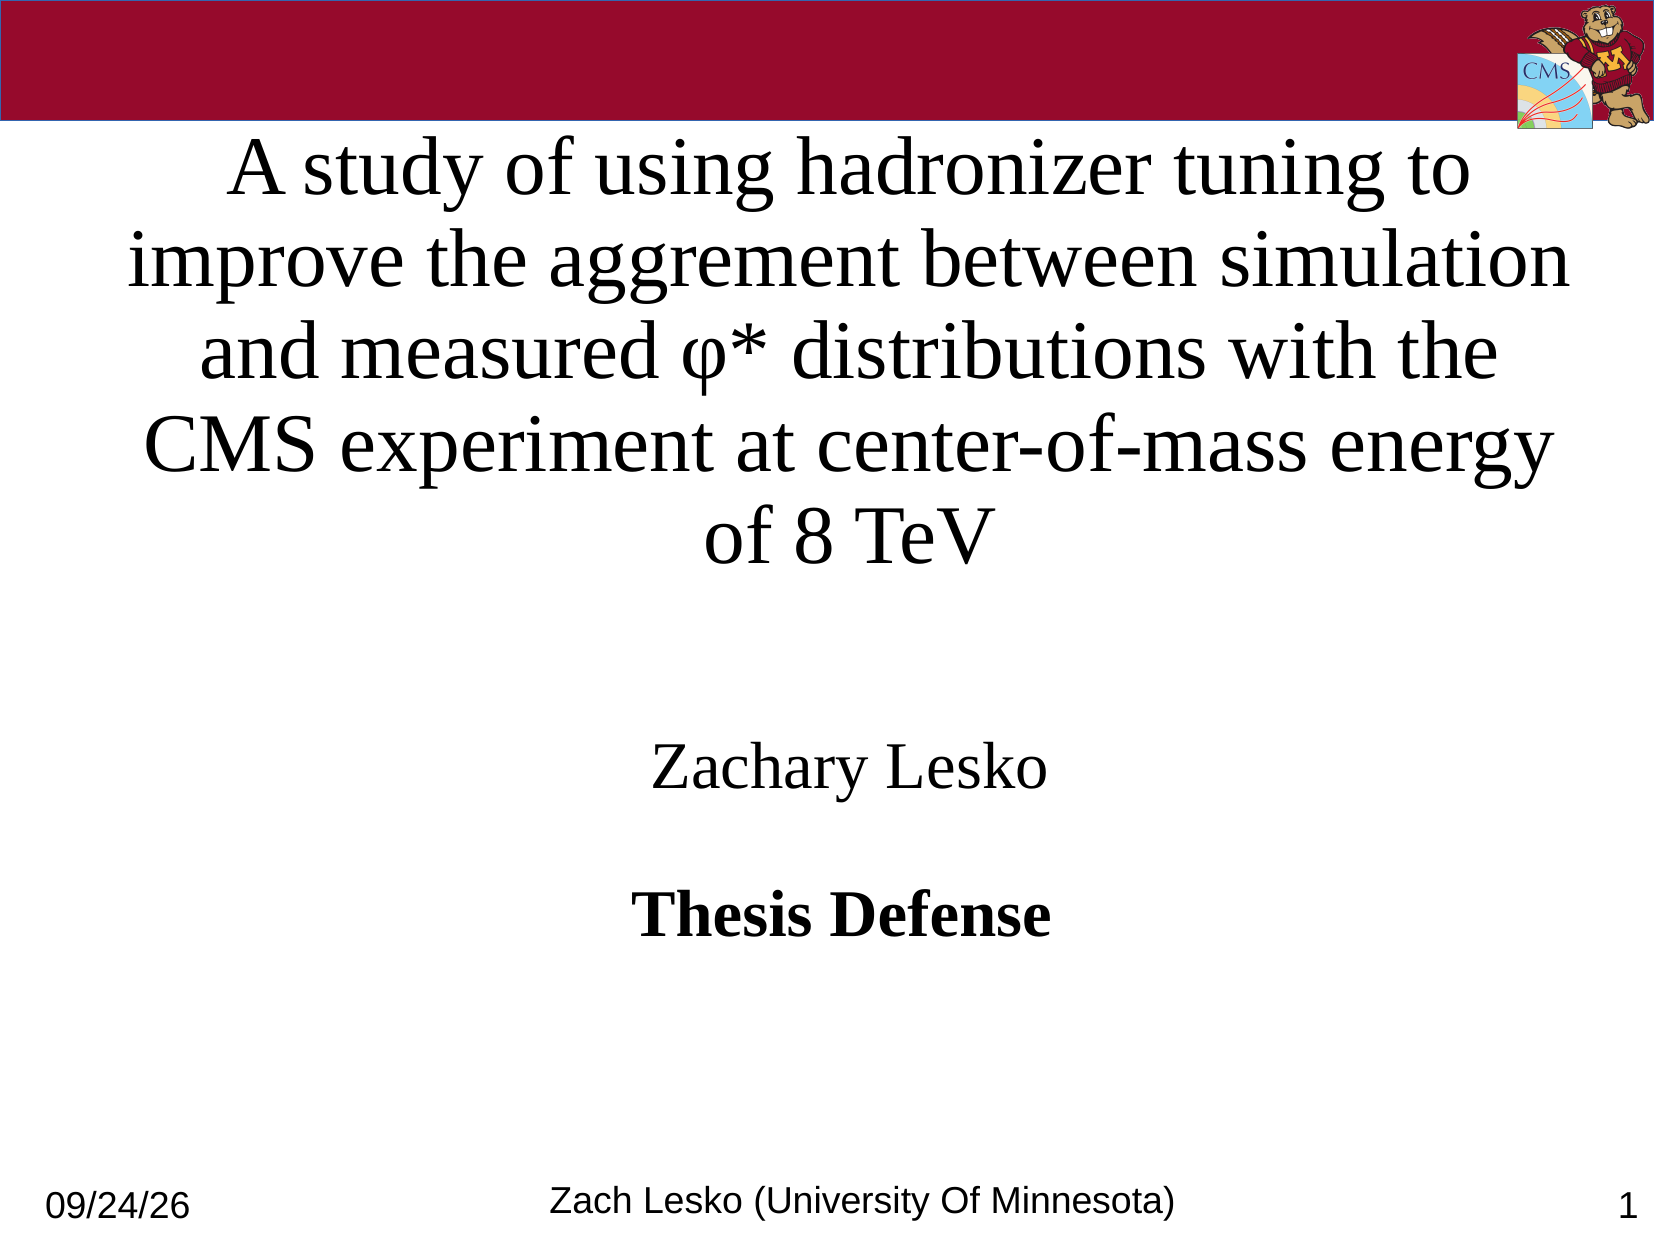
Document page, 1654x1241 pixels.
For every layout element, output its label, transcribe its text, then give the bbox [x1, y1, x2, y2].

text_box [60, 570, 1576, 1051]
subtitle Zachary Lesko Thesis Defense [75, 766, 1591, 1081]
picture [1515, 0, 1652, 136]
text_box A study of using hadronizer tuning to improve the aggrement between simulation and measured φ* distributions with the CMS experiment at center-of-mass energy of 8 TeV [75, 120, 1591, 766]
